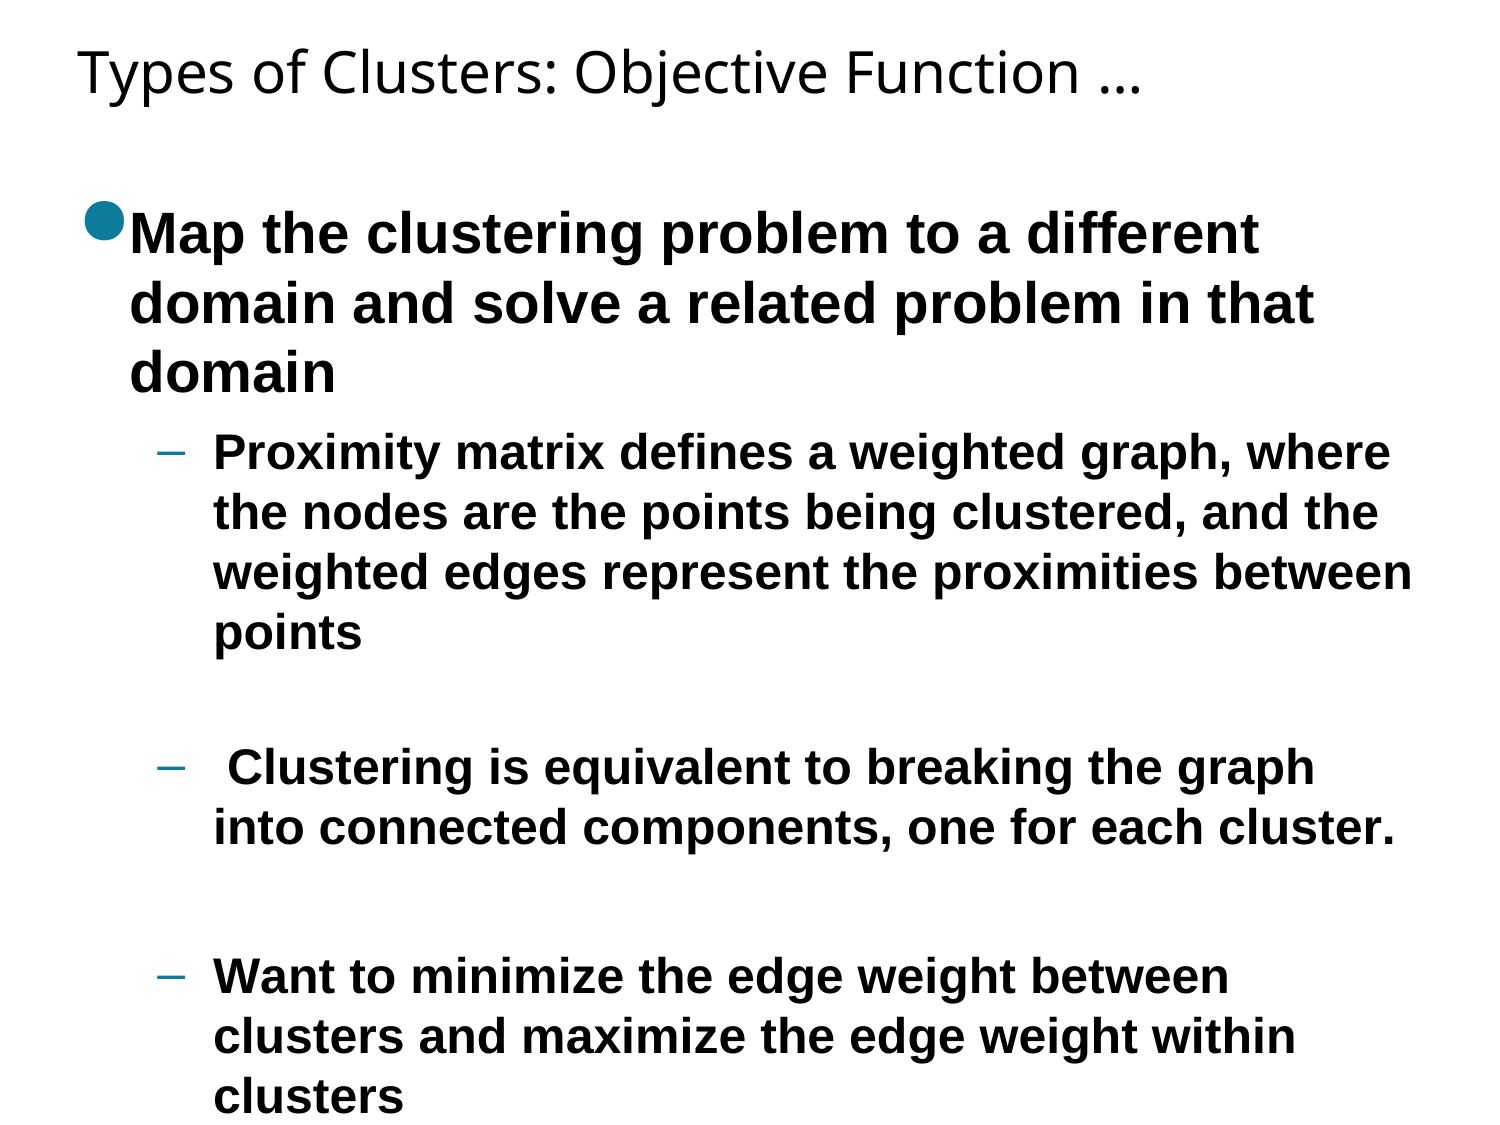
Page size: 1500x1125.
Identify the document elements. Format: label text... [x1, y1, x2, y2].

text_box Types of Clusters: Objective Function … [62, 24, 1463, 113]
text_box Map the clustering problem to a different domain and solve a related problem in that domain Proximity matrix defines a weighted graph, where the nodes are the points being clustered, and the weighted edges represent the proximities between points Clustering is equivalent to breaking the graph into connected components, one for each cluster. Want to minimize the edge weight between clusters and maximize the edge weight within clusters [67, 187, 1433, 1038]
